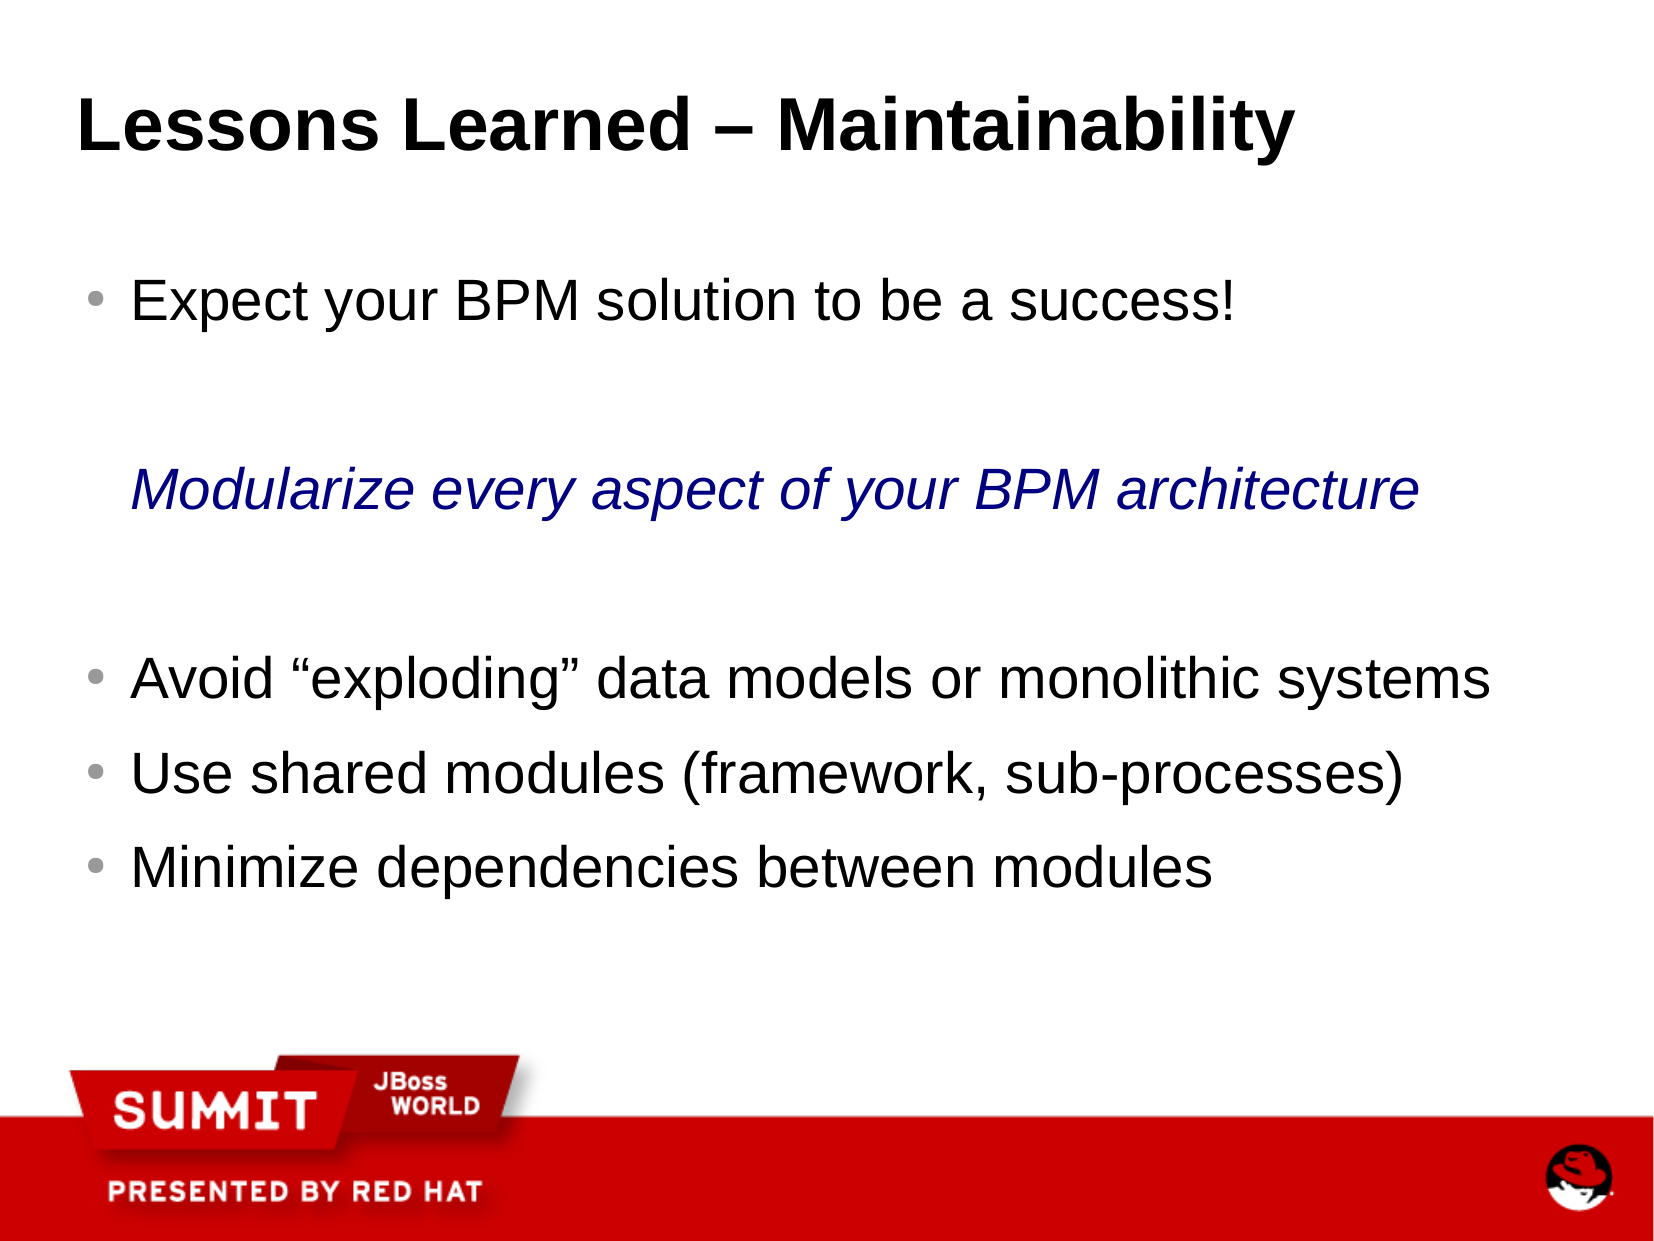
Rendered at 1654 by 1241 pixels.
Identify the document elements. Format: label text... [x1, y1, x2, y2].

list Expect your BPM solution to be a success! Modularize every aspect of your BPM architecture Avoid “exploding” data models or monolithic systems Use shared modules (framework, sub-processes) Minimize dependencies between modules [70, 267, 1571, 901]
title Lessons Learned – Maintainability [76, 45, 1565, 204]
picture [0, 1043, 1654, 1241]
